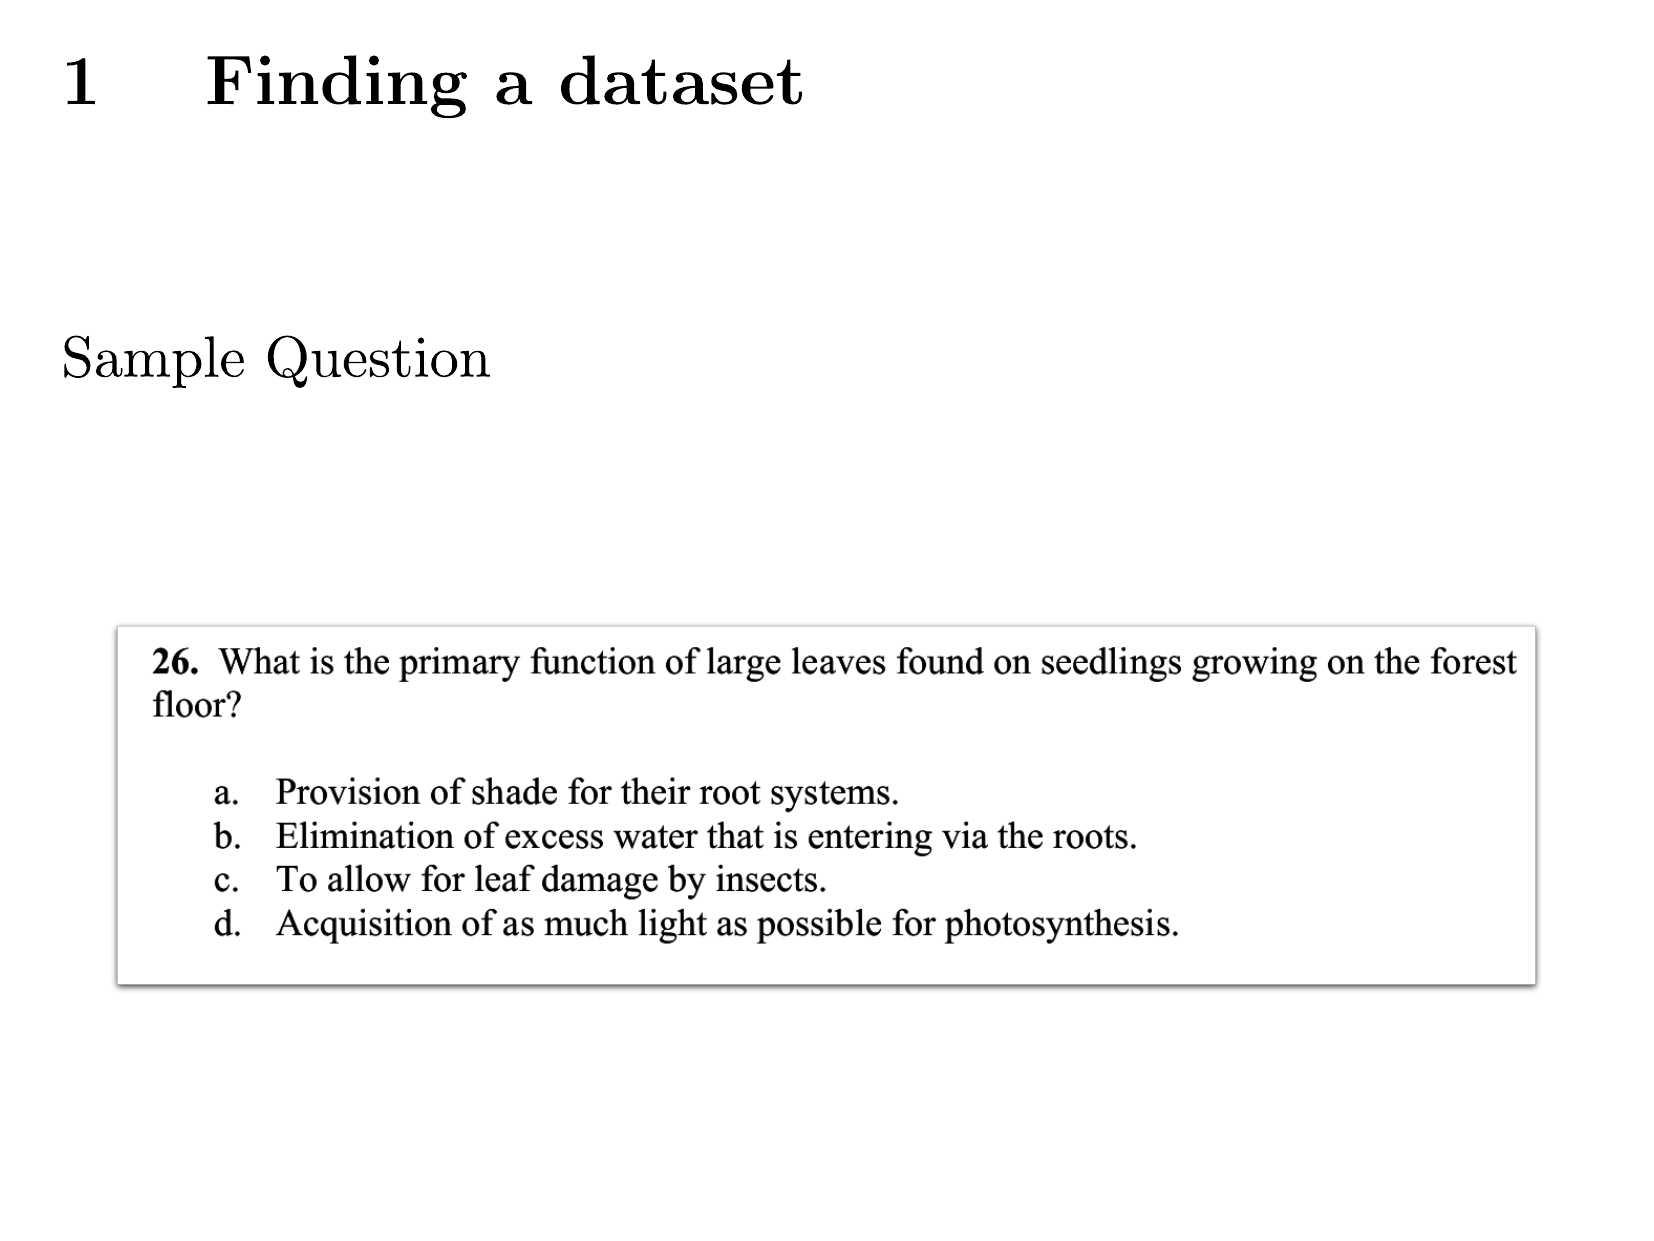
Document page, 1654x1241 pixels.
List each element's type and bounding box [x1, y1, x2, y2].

text_box [61, 55, 807, 388]
picture [111, 622, 1542, 993]
